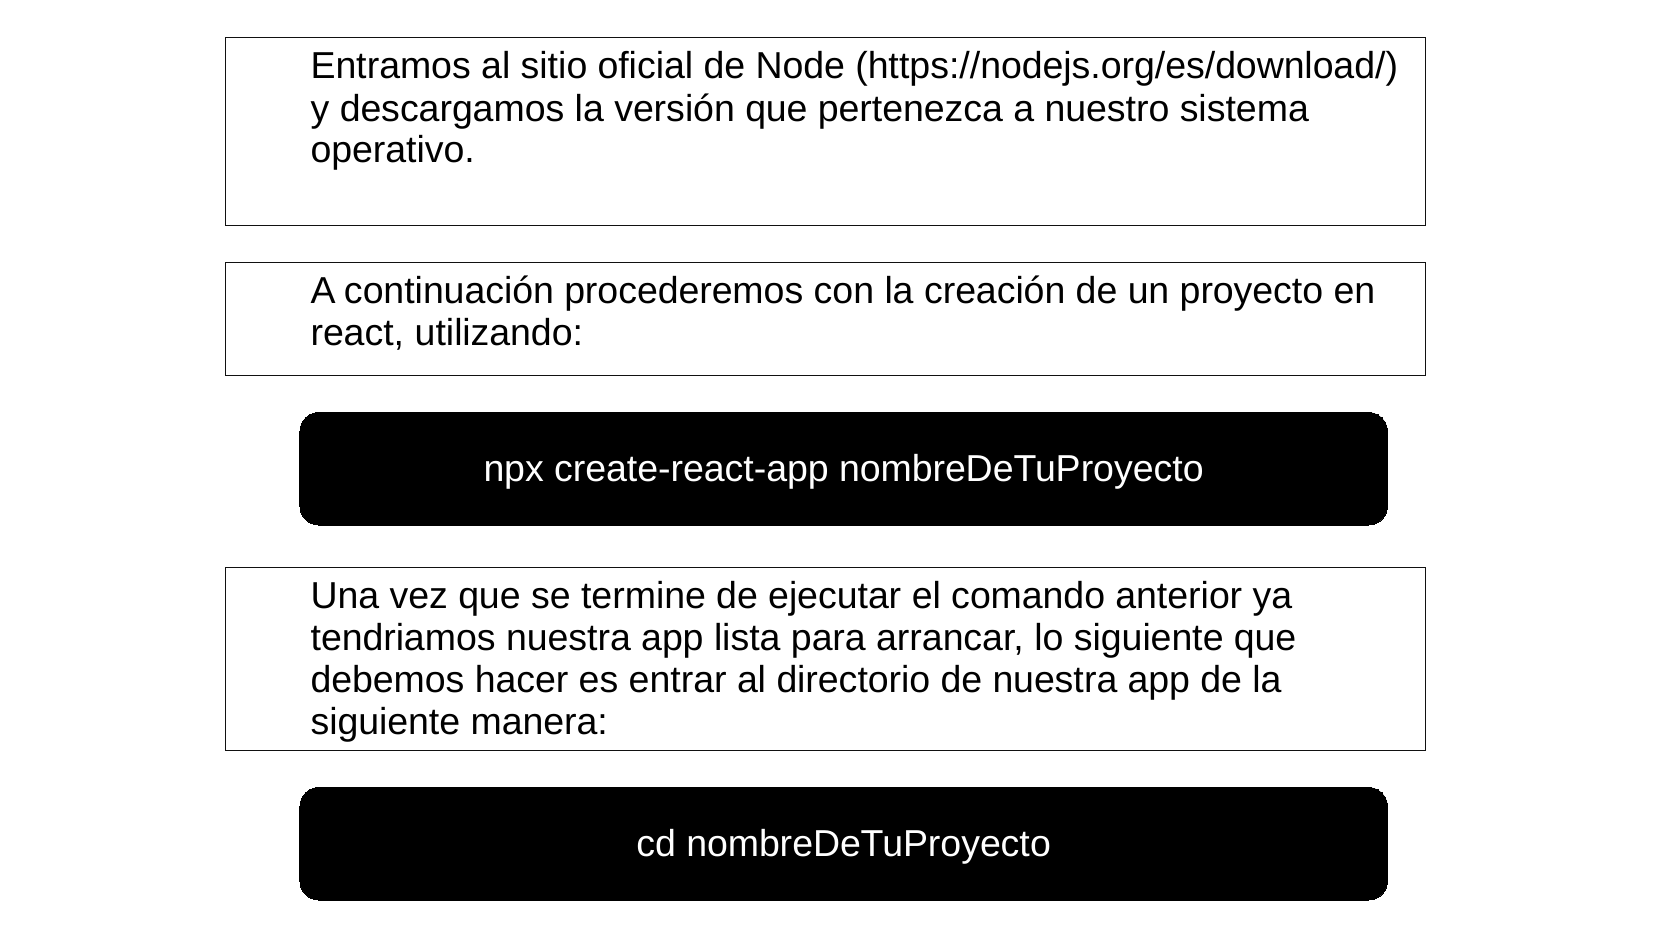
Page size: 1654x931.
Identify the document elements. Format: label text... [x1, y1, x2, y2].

text_box Una vez que se termine de ejecutar el comando anterior ya tendriamos nuestra app lista para arrancar, lo siguiente que debemos hacer es entrar al directorio de nuestra app de la siguiente manera: [225, 567, 1426, 751]
text_box npx create-react-app nombreDeTuProyecto [299, 412, 1388, 526]
text_box A continuación procederemos con la creación de un proyecto en react, utilizando: [225, 262, 1426, 376]
text_box cd nombreDeTuProyecto [299, 787, 1388, 901]
text_box Entramos al sitio oficial de Node (https://nodejs.org/es/download/) y descargamos la versión que pertenezca a nuestro sistema operativo. [225, 37, 1426, 226]
